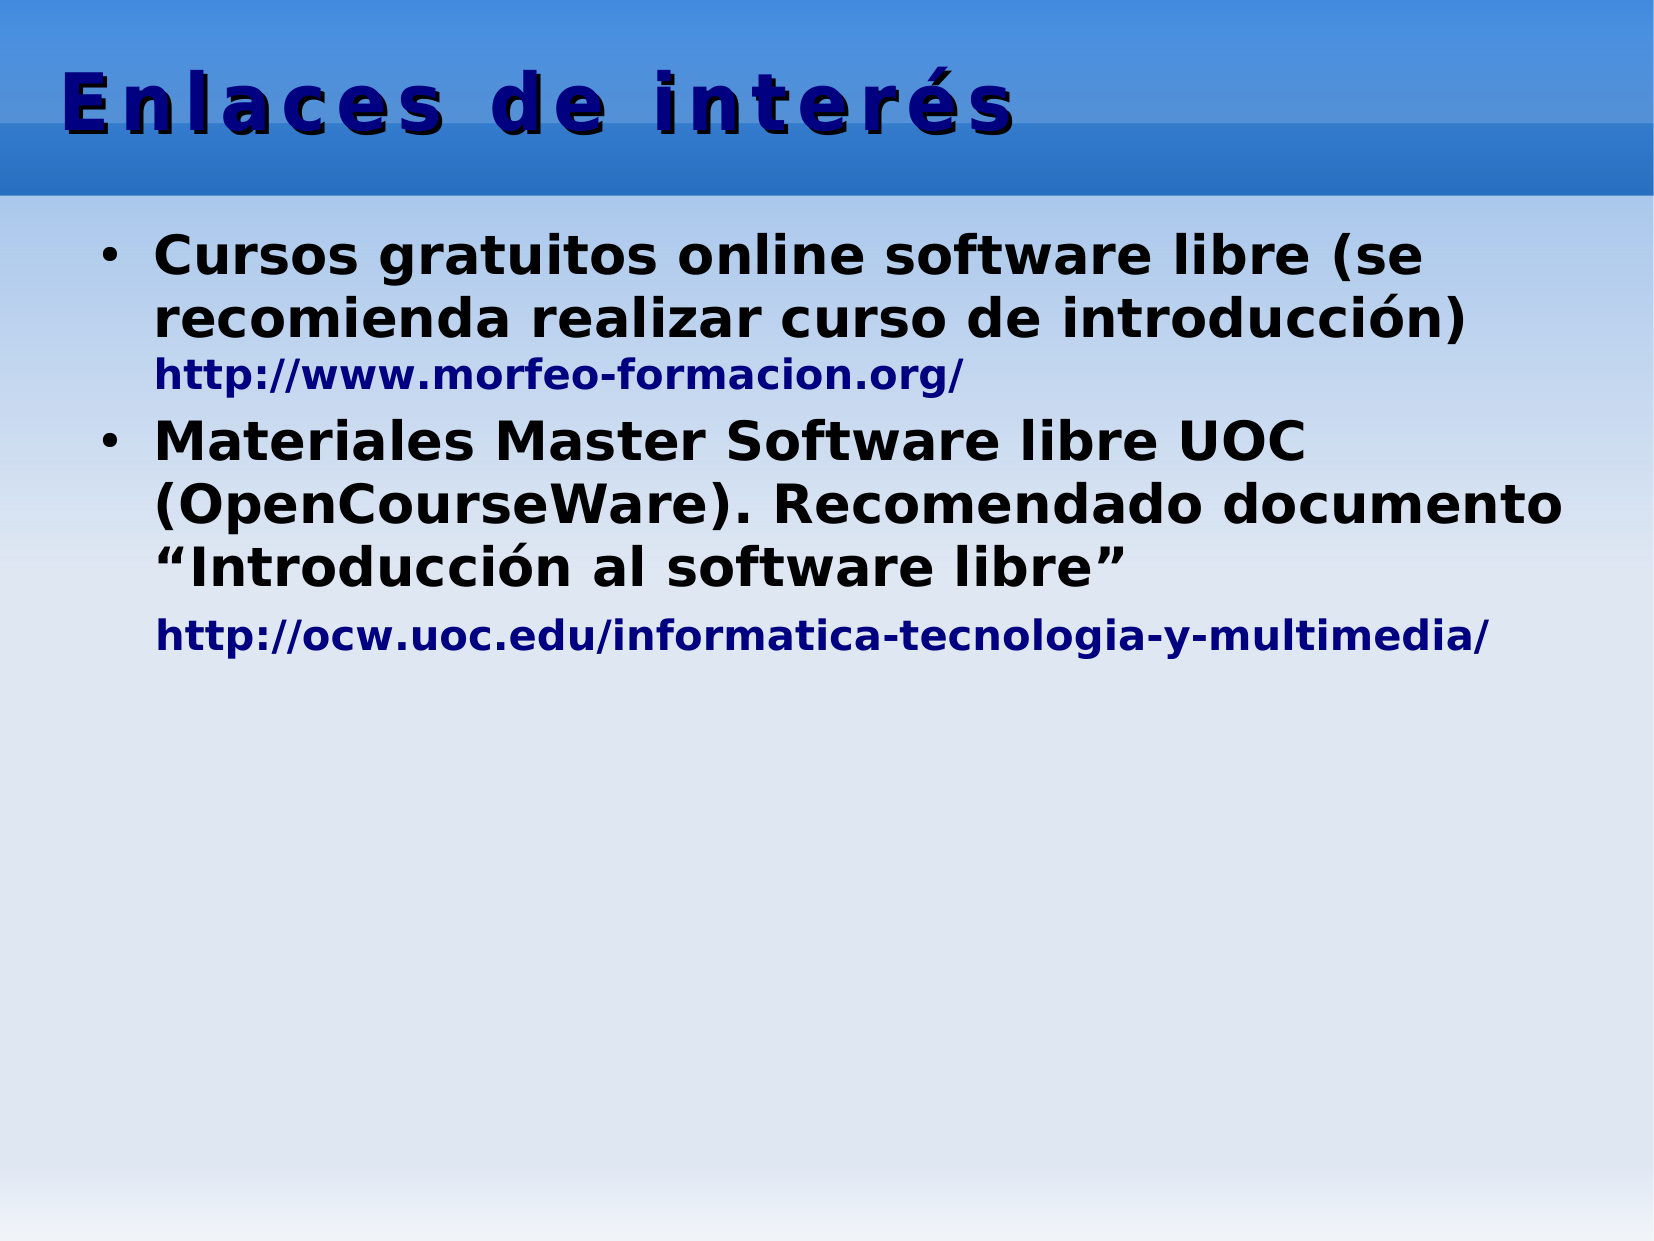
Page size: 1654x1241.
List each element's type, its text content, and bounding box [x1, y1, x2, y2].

title Enlaces de interés [59, 36, 1654, 171]
list Cursos gratuitos online software libre (se recomienda realizar curso de introducción) http://www.morfeo-formacion.org/ Materiales Master Software libre UOC (OpenCourseWare). Recomendado documento “Introducción al software libre” http://ocw.uoc.edu/informatica-tecnologia-y-multimedia/ [82, 224, 1625, 1083]
picture [0, 0, 1654, 1241]
